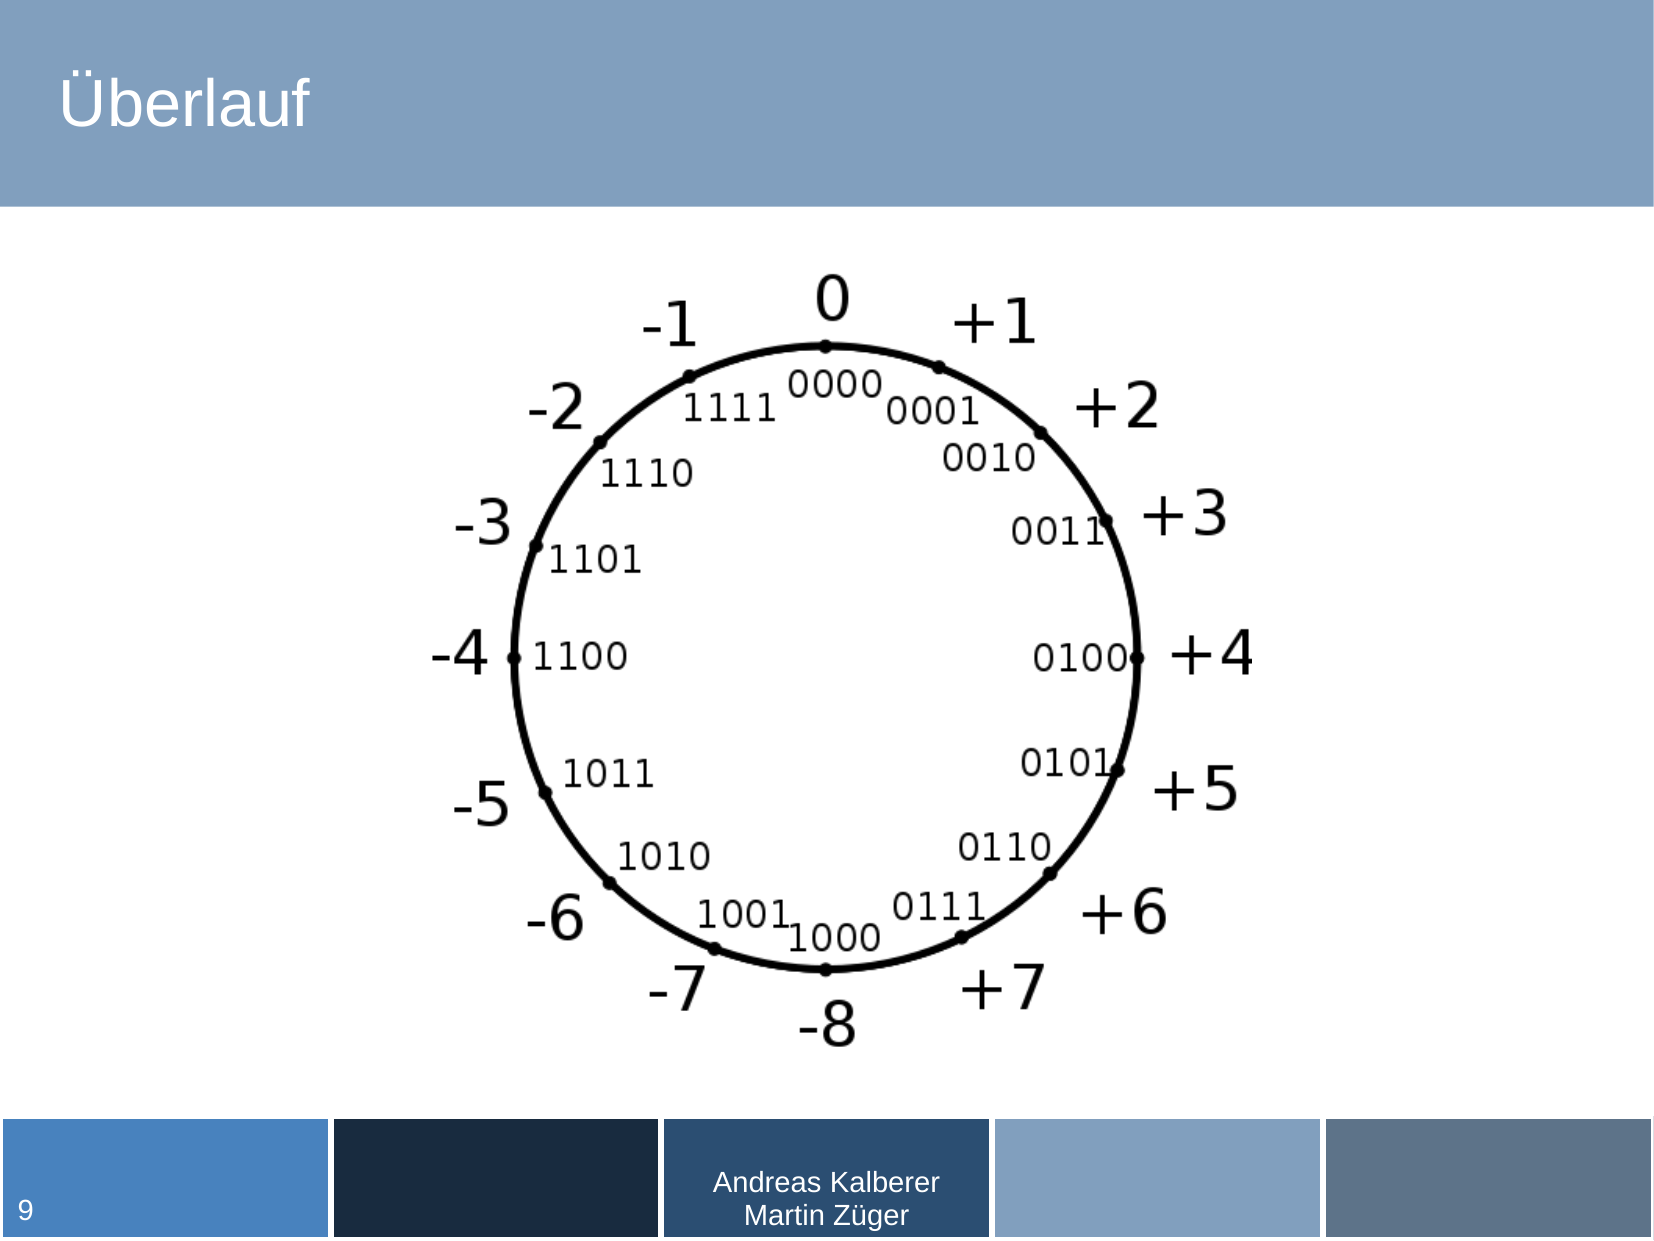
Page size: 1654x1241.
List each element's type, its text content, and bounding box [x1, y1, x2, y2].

picture [403, 265, 1252, 1072]
title Überlauf [59, 29, 1595, 178]
